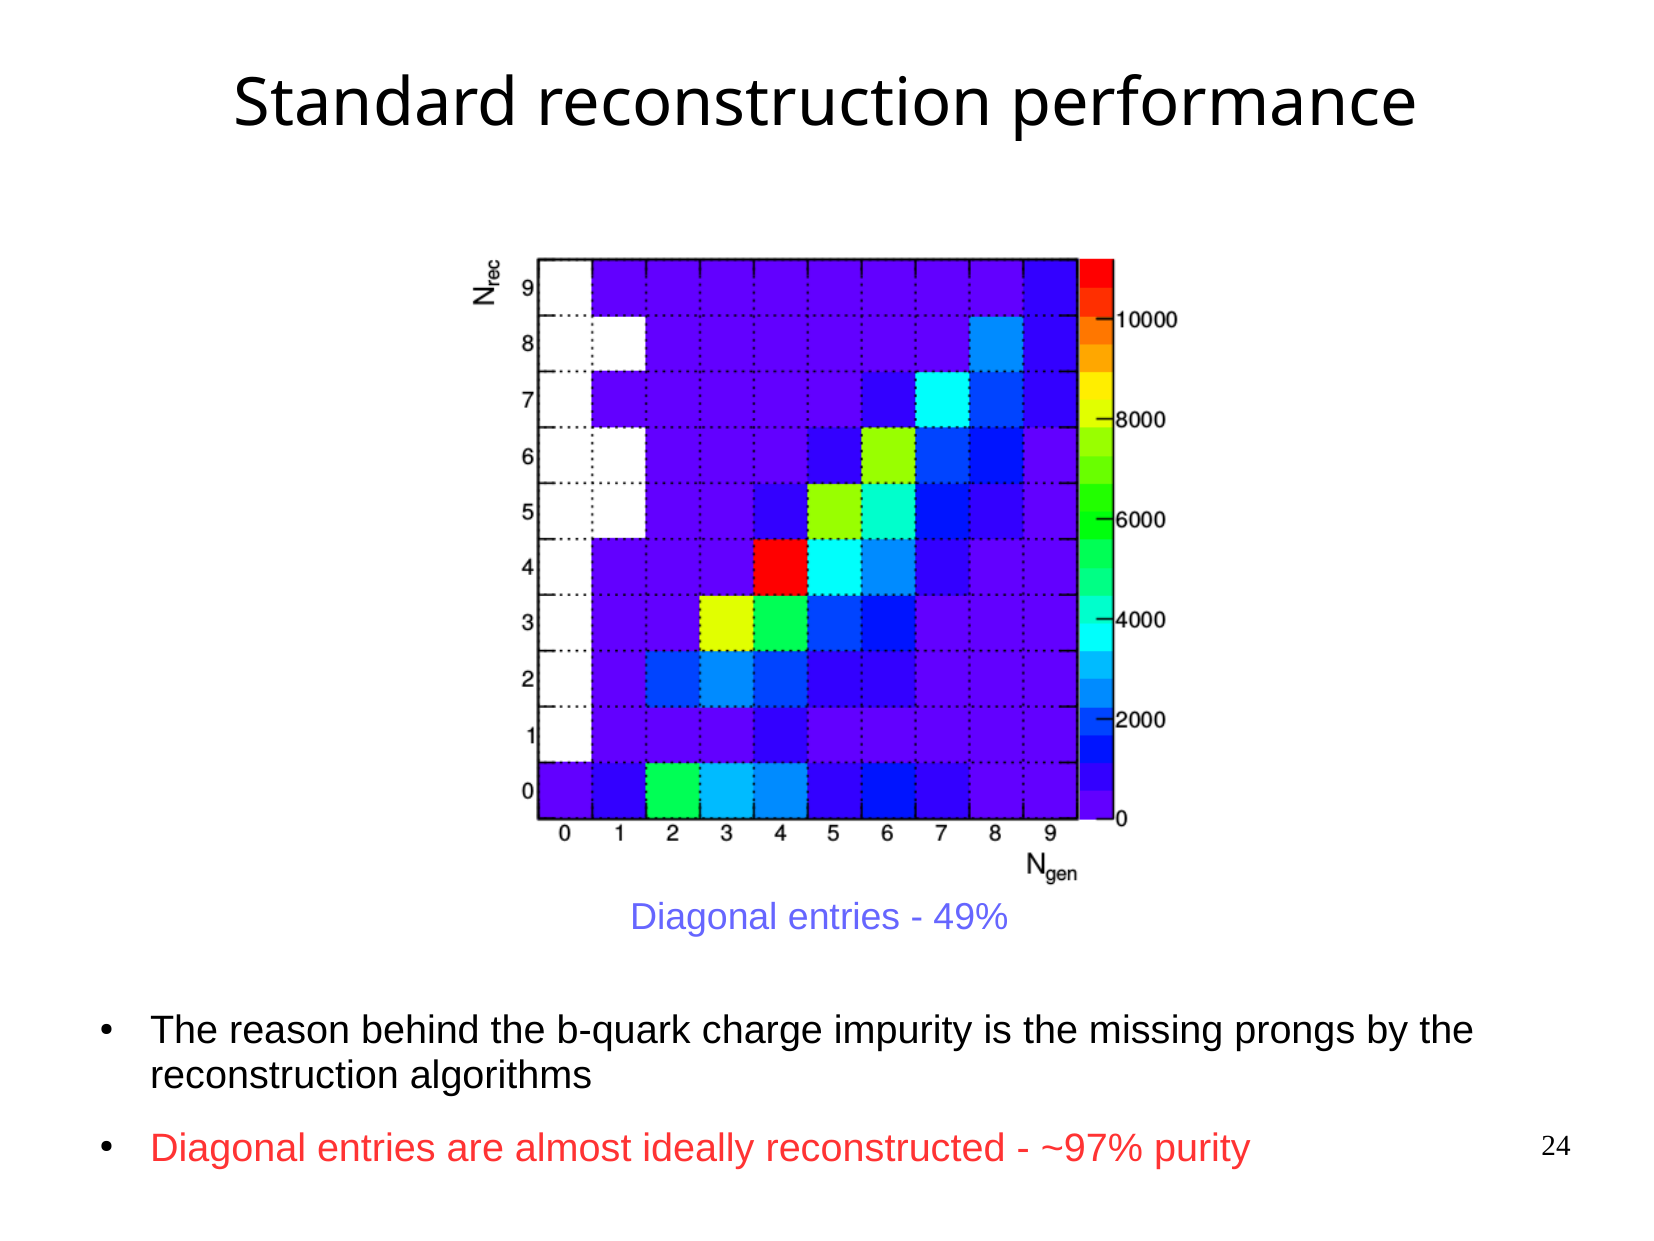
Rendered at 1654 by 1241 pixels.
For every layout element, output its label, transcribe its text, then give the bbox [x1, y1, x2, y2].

title Standard reconstruction performance [82, 49, 1571, 151]
picture [453, 228, 1189, 898]
text_box Diagonal entries - 49% [615, 888, 1024, 945]
list The reason behind the b-quark charge impurity is the missing prongs by the reconstruction algorithms Diagonal entries are almost ideally reconstructed - ~97% purity [82, 1008, 1579, 1171]
